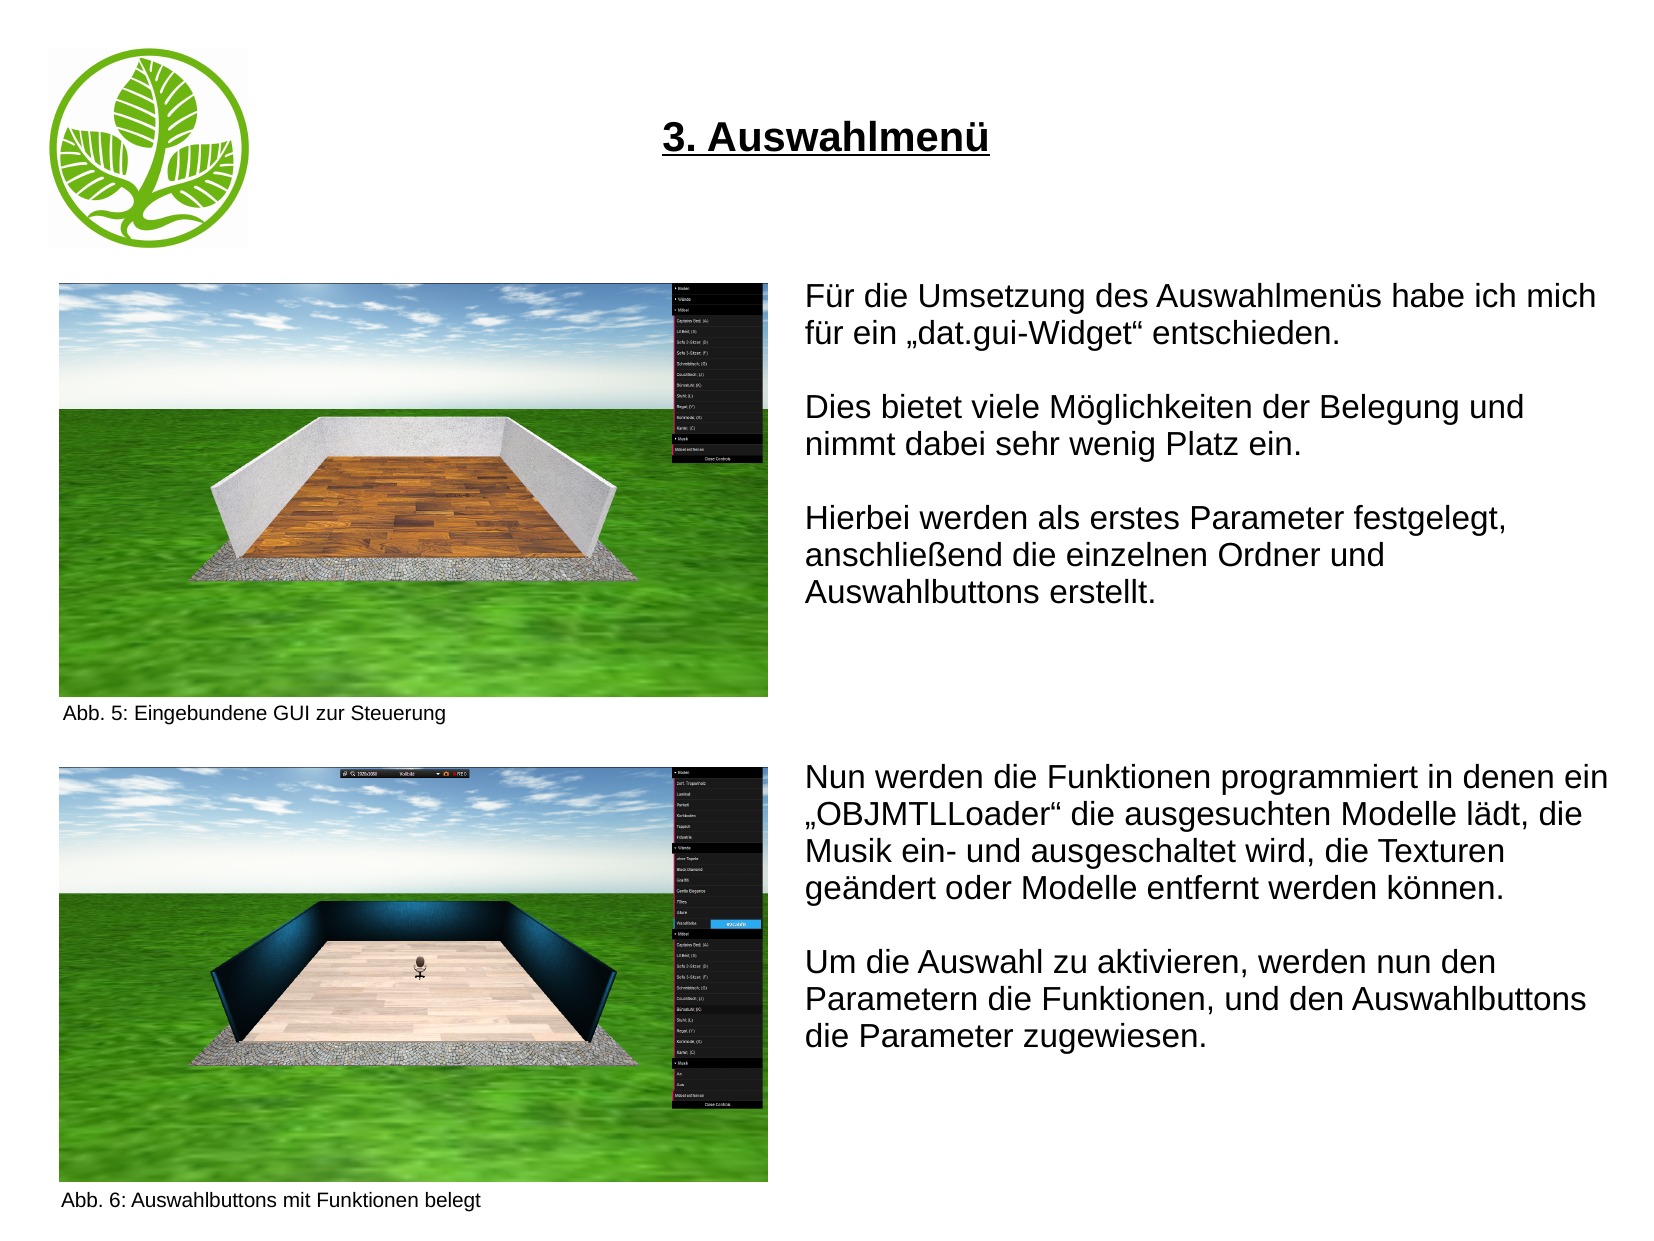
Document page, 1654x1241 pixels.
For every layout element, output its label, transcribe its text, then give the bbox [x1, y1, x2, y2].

text_box Abb. 6: Auswahlbuttons mit Funktionen belegt [46, 1181, 497, 1219]
picture [59, 767, 768, 1182]
text_box 3. Auswahlmenü [647, 106, 1007, 169]
text_box Abb. 5: Eingebundene GUI zur Steuerung [48, 694, 461, 733]
text_box Für die Umsetzung des Auswahlmenüs habe ich mich für ein „dat.gui-Widget“ entschieden. Dies bietet viele Möglichkeiten der Belegung und nimmt dabei sehr wenig Platz ein. Hierbei werden als erstes Parameter festgelegt, anschließend die einzelnen Ordner und Auswahlbuttons erstellt. Nun werden die Funktionen programmiert in denen ein „OBJMTLLoader“ die ausgesuchten Modelle lädt, die Musik ein- und ausgeschaltet wird, die Texturen geändert oder Modelle entfernt werden können. Um die Auswahl zu aktivieren, werden nun den Parametern die Funktionen, und den Auswahlbuttons die Parameter zugewiesen. [790, 269, 1631, 1142]
picture [48, 47, 249, 249]
picture [59, 283, 768, 697]
